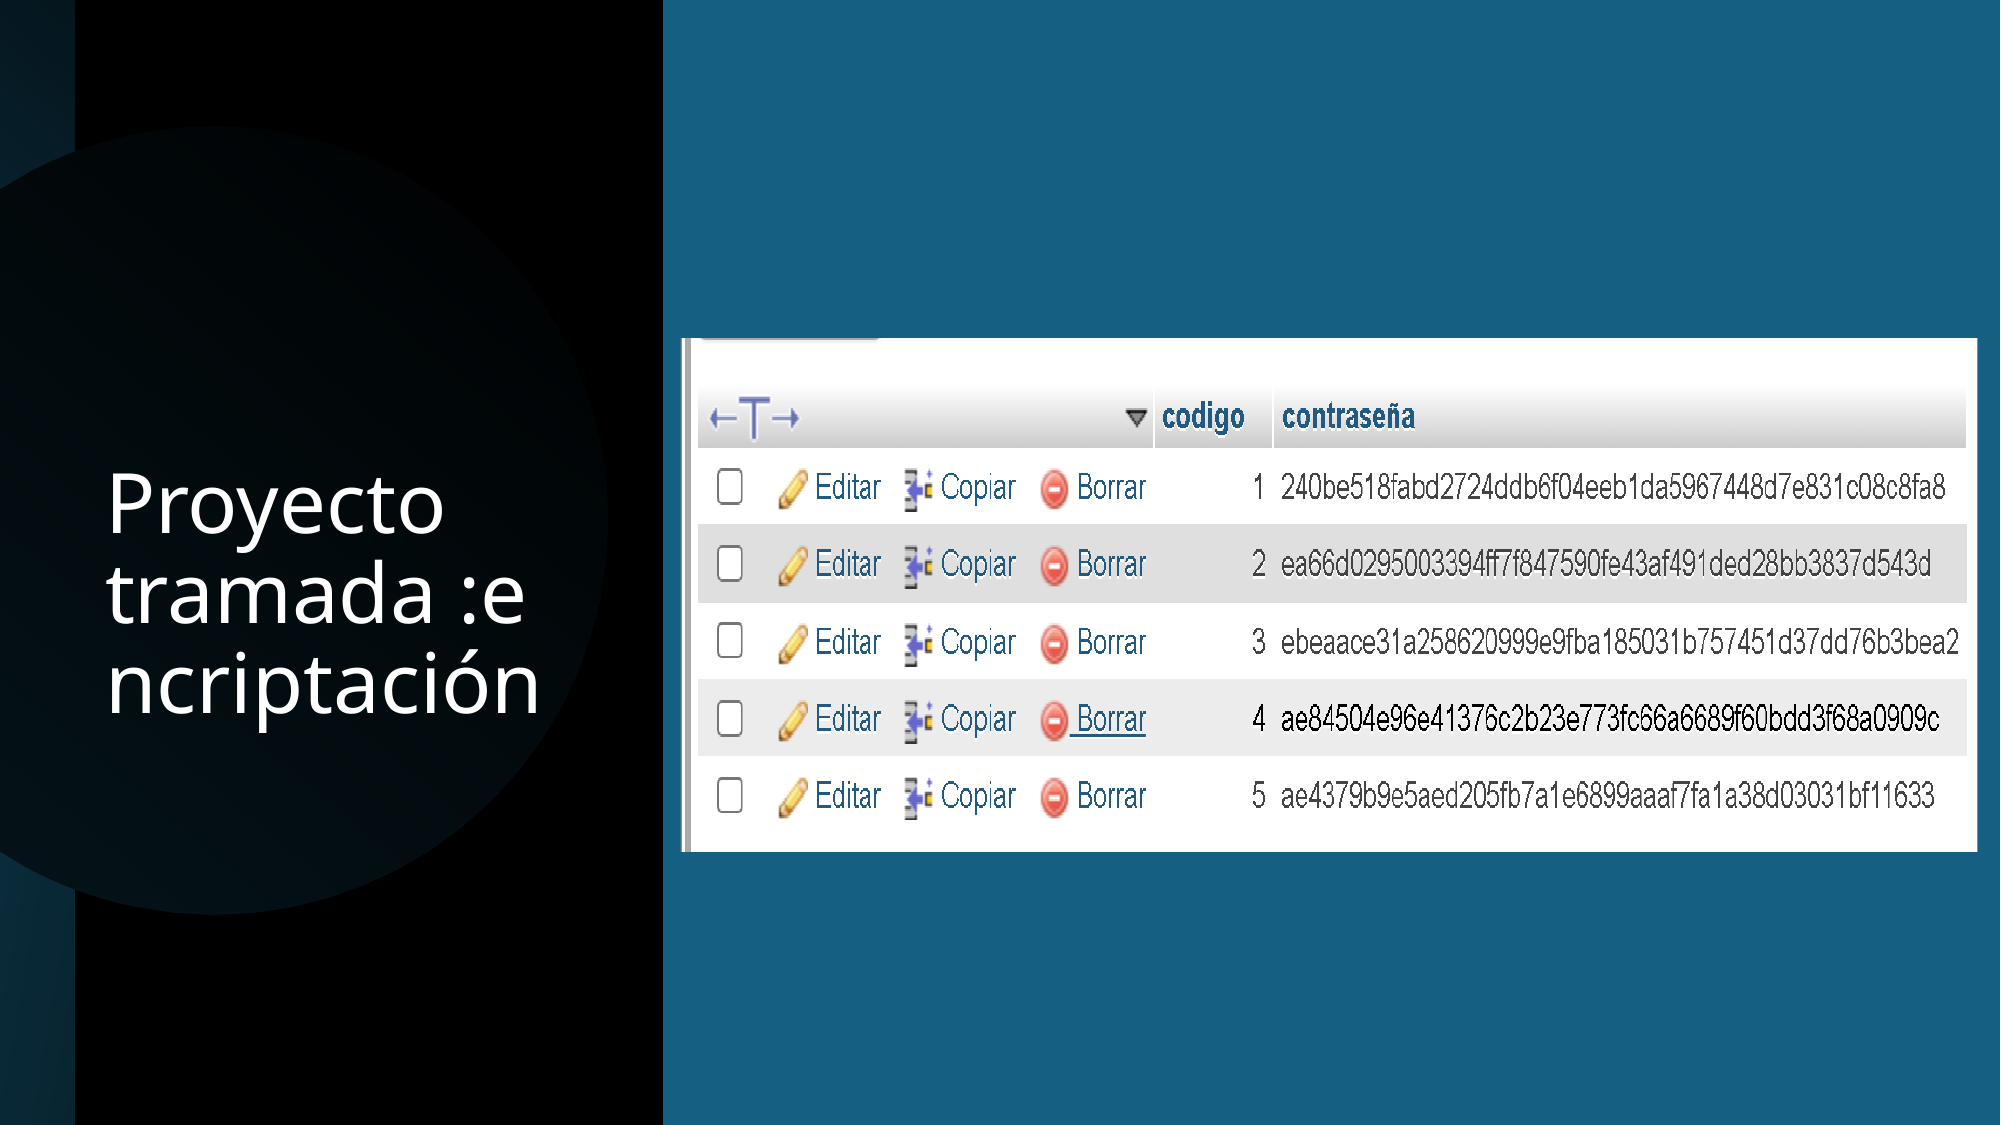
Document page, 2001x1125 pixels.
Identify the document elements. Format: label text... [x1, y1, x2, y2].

title Proyecto tramada :encriptación [90, 453, 581, 958]
text_box [0, 0, 2000, 1125]
picture [680, 338, 1978, 852]
